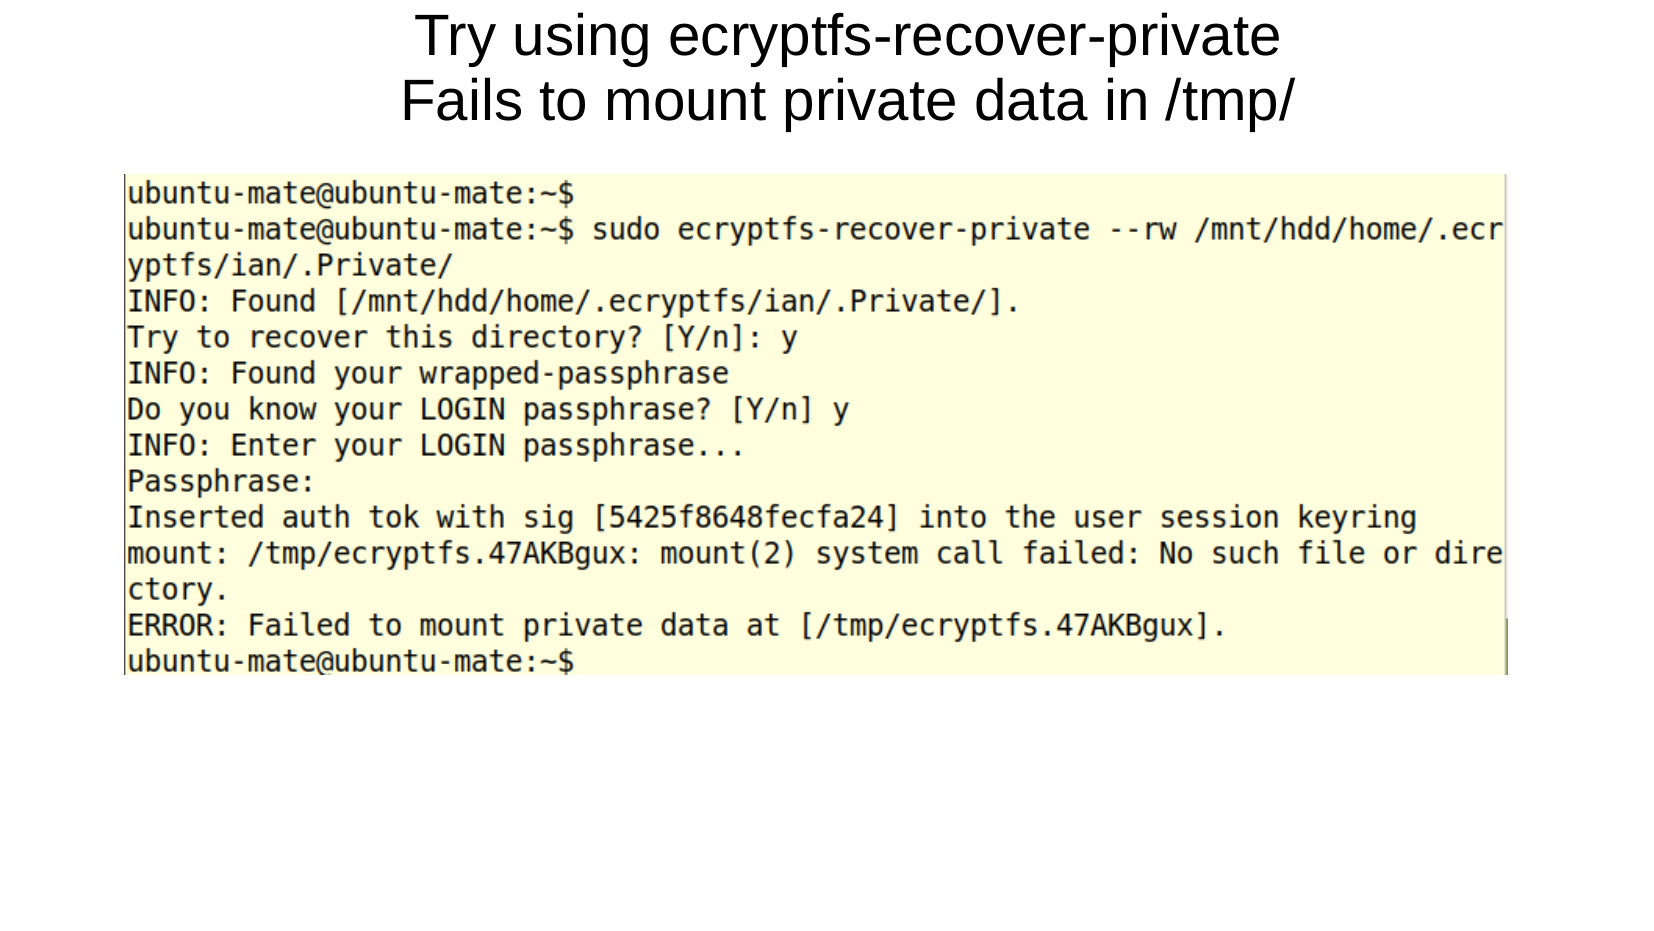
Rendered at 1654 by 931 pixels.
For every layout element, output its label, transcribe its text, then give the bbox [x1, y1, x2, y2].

title Try using ecryptfs-recover-private Fails to mount private data in /tmp/ [35, 2, 1626, 133]
picture [124, 174, 1508, 676]
